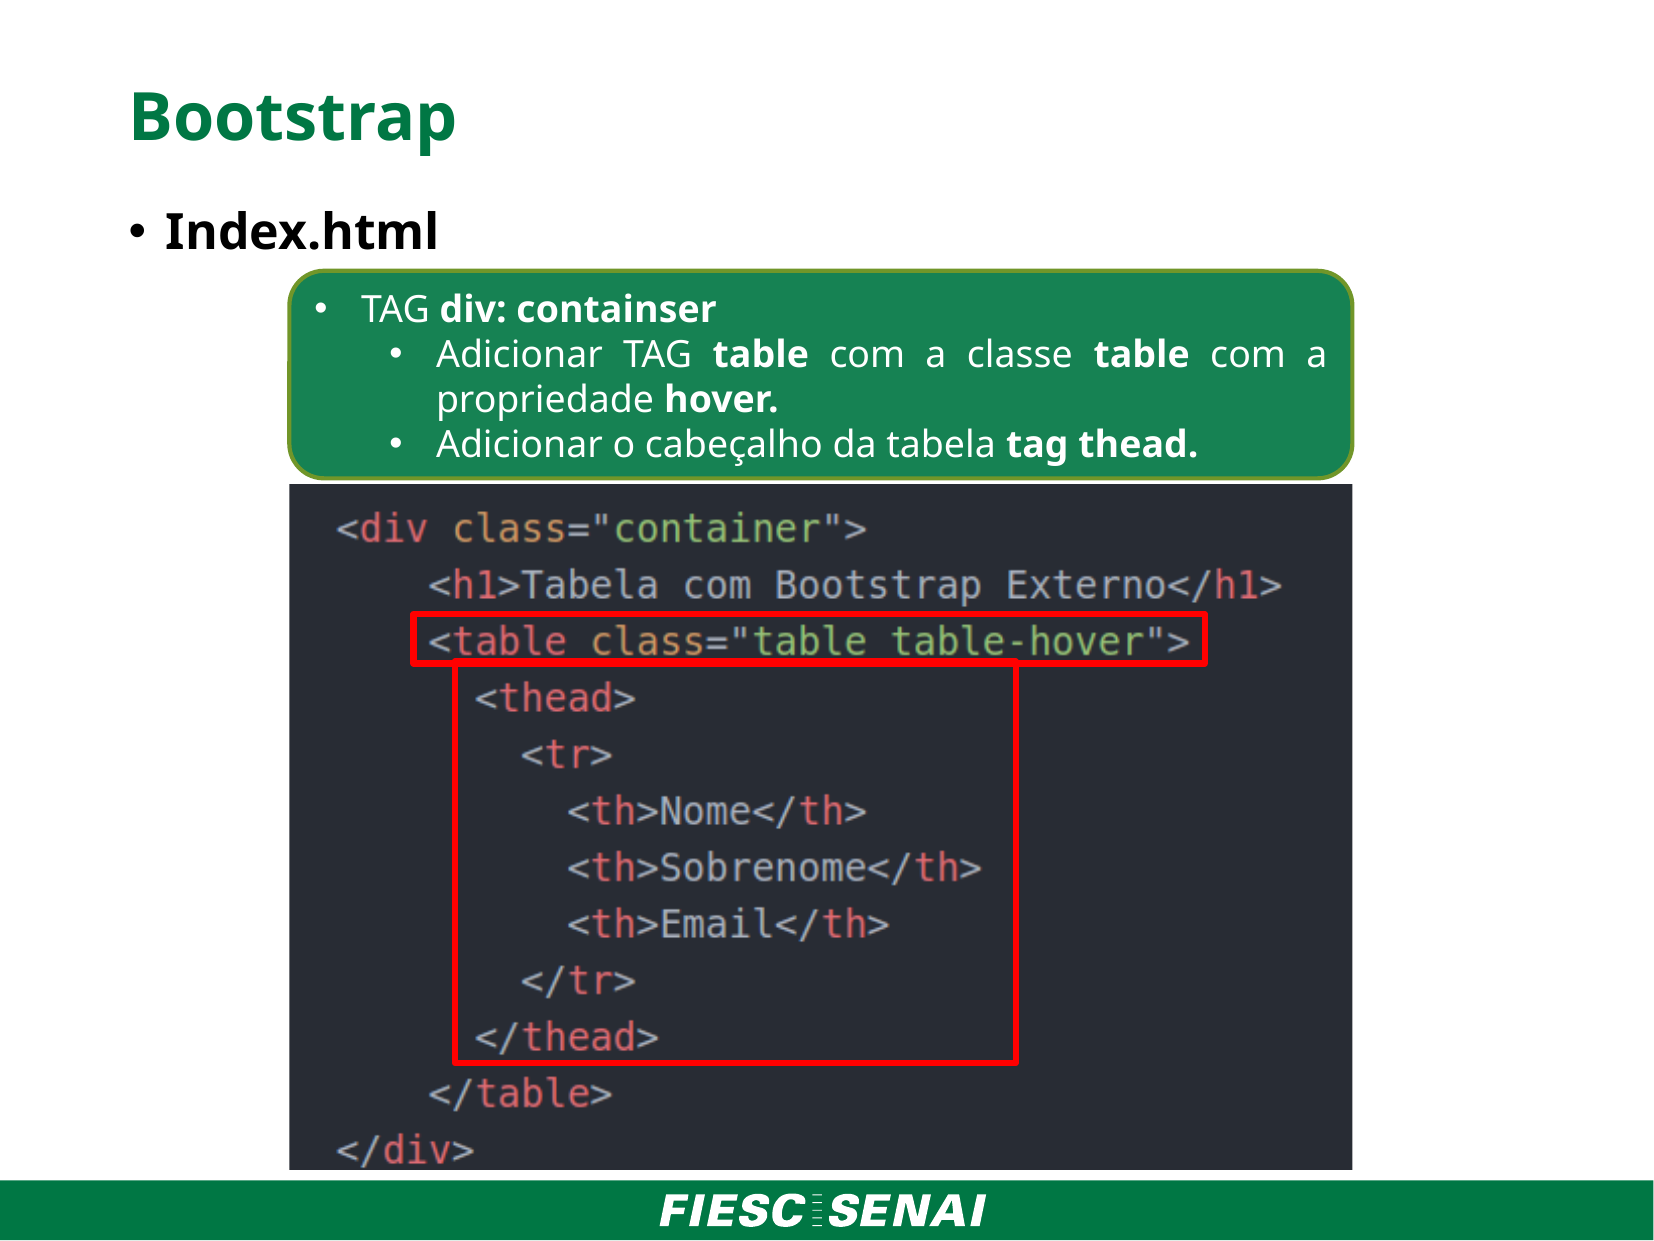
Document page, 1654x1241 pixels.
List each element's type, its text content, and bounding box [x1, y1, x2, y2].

text_box TAG div: containser Adicionar TAG table com a classe table com a propriedade hover. Adicionar o cabeçalho da tabela tag thead. [289, 270, 1353, 479]
text_box [413, 614, 1205, 1063]
text_box Bootstrap [113, 39, 1540, 199]
text_box Index.html [113, 199, 1540, 1117]
picture [289, 1117, 1353, 1170]
